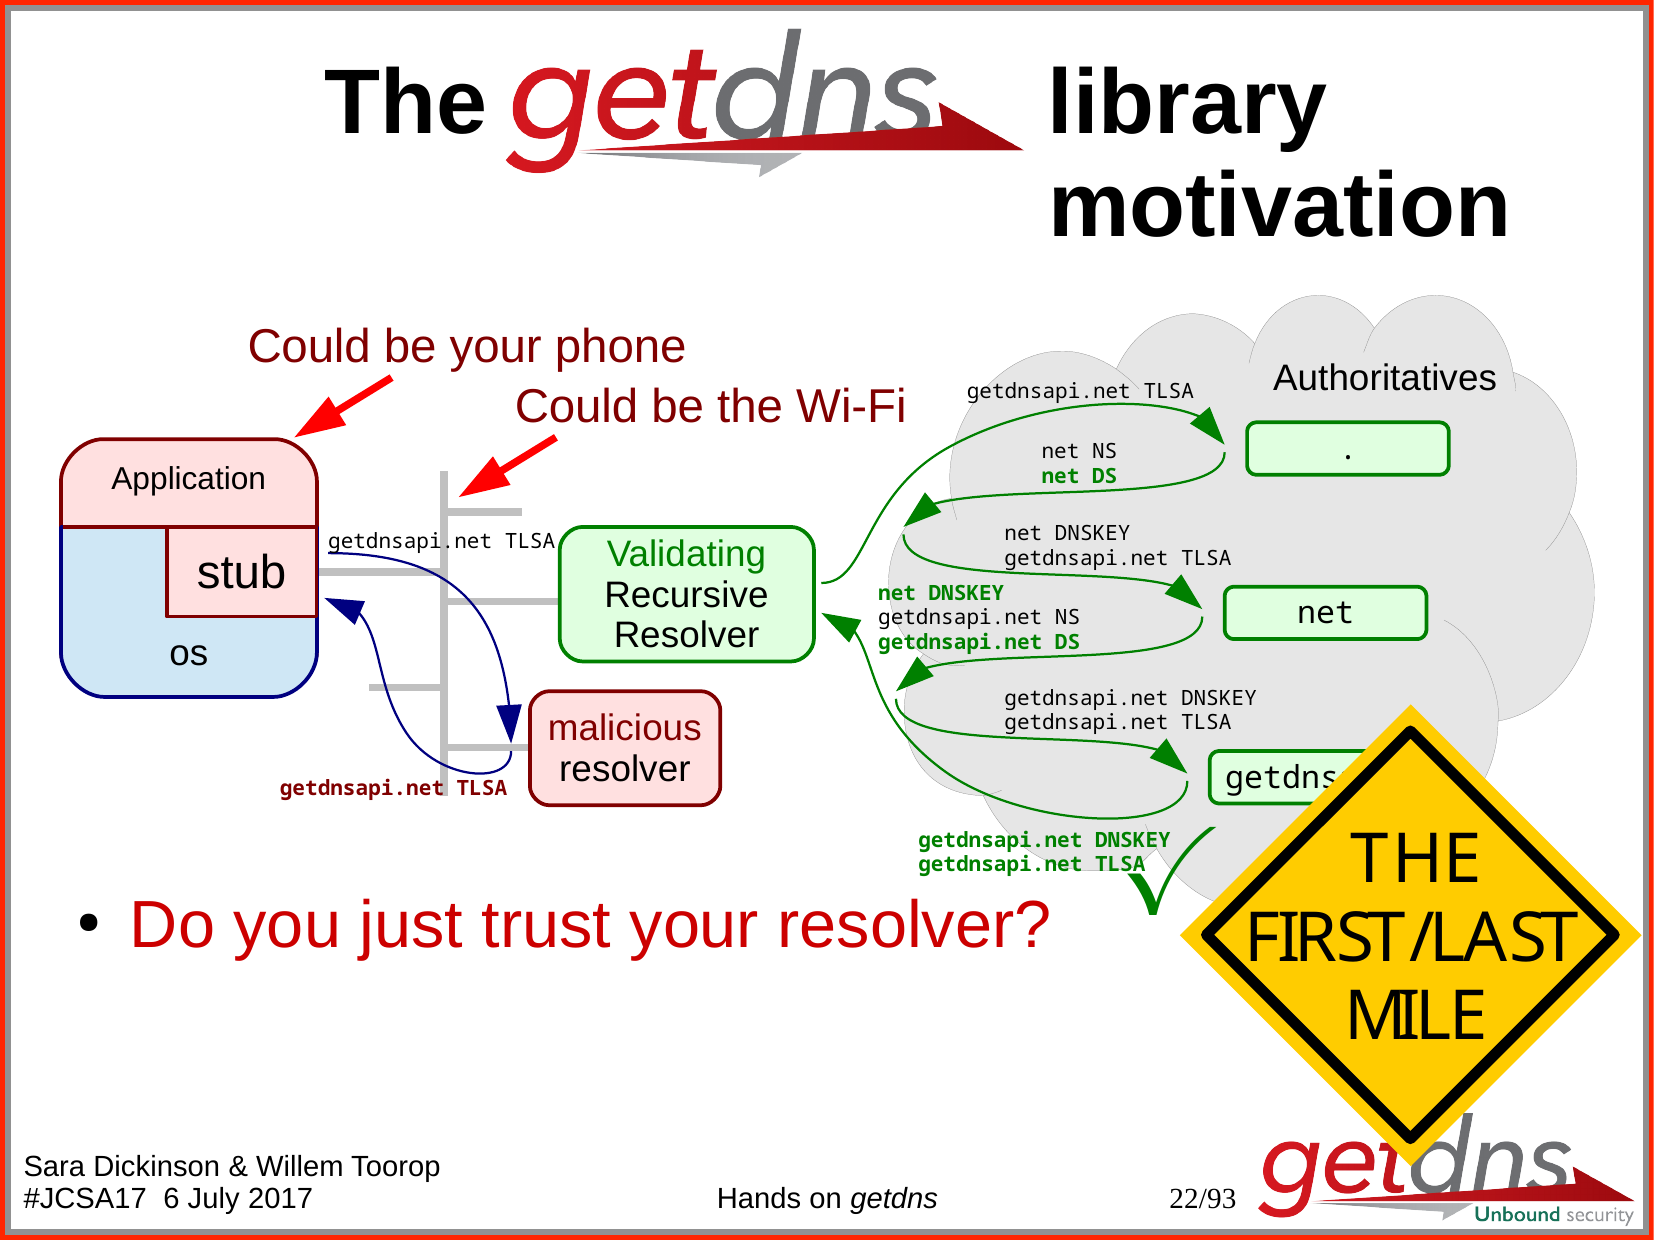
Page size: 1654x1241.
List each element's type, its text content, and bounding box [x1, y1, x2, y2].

picture [59, 295, 1642, 1232]
picture [496, 20, 1034, 49]
text_box motivation [1048, 153, 1542, 256]
title The library [324, 49, 1642, 257]
list Do you just trust your resolver? [59, 954, 1548, 1170]
